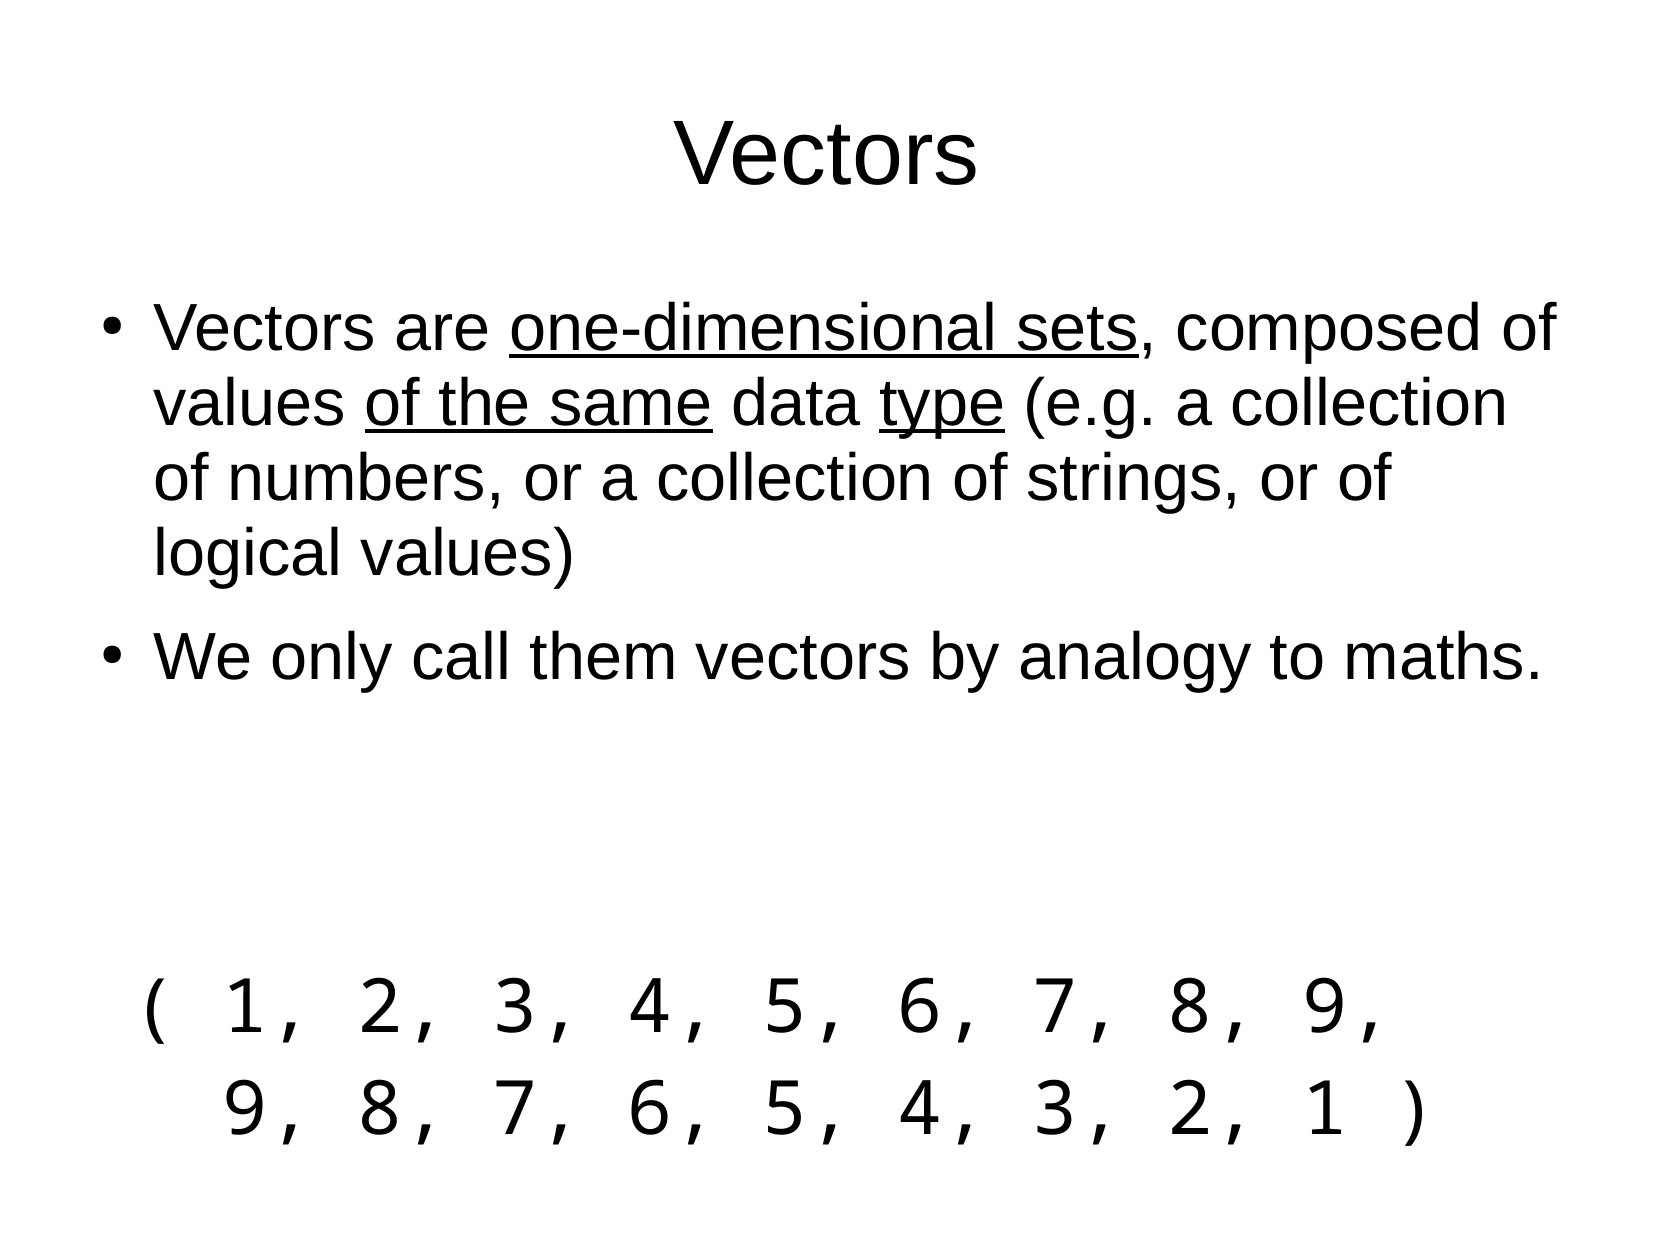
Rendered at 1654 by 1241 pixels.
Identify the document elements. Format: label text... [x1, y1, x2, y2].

list Vectors are one-dimensional sets, composed of values of the same data type (e.g. a collection of numbers, or a collection of strings, or of logical values) We only call them vectors by analogy to maths. [82, 290, 1571, 1170]
title Vectors [82, 49, 1571, 257]
text_box ( 1, 2, 3, 4, 5, 6, 7, 8, 9, 9, 8, 7, 6, 5, 4, 3, 2, 1 ) [118, 944, 1548, 1095]
